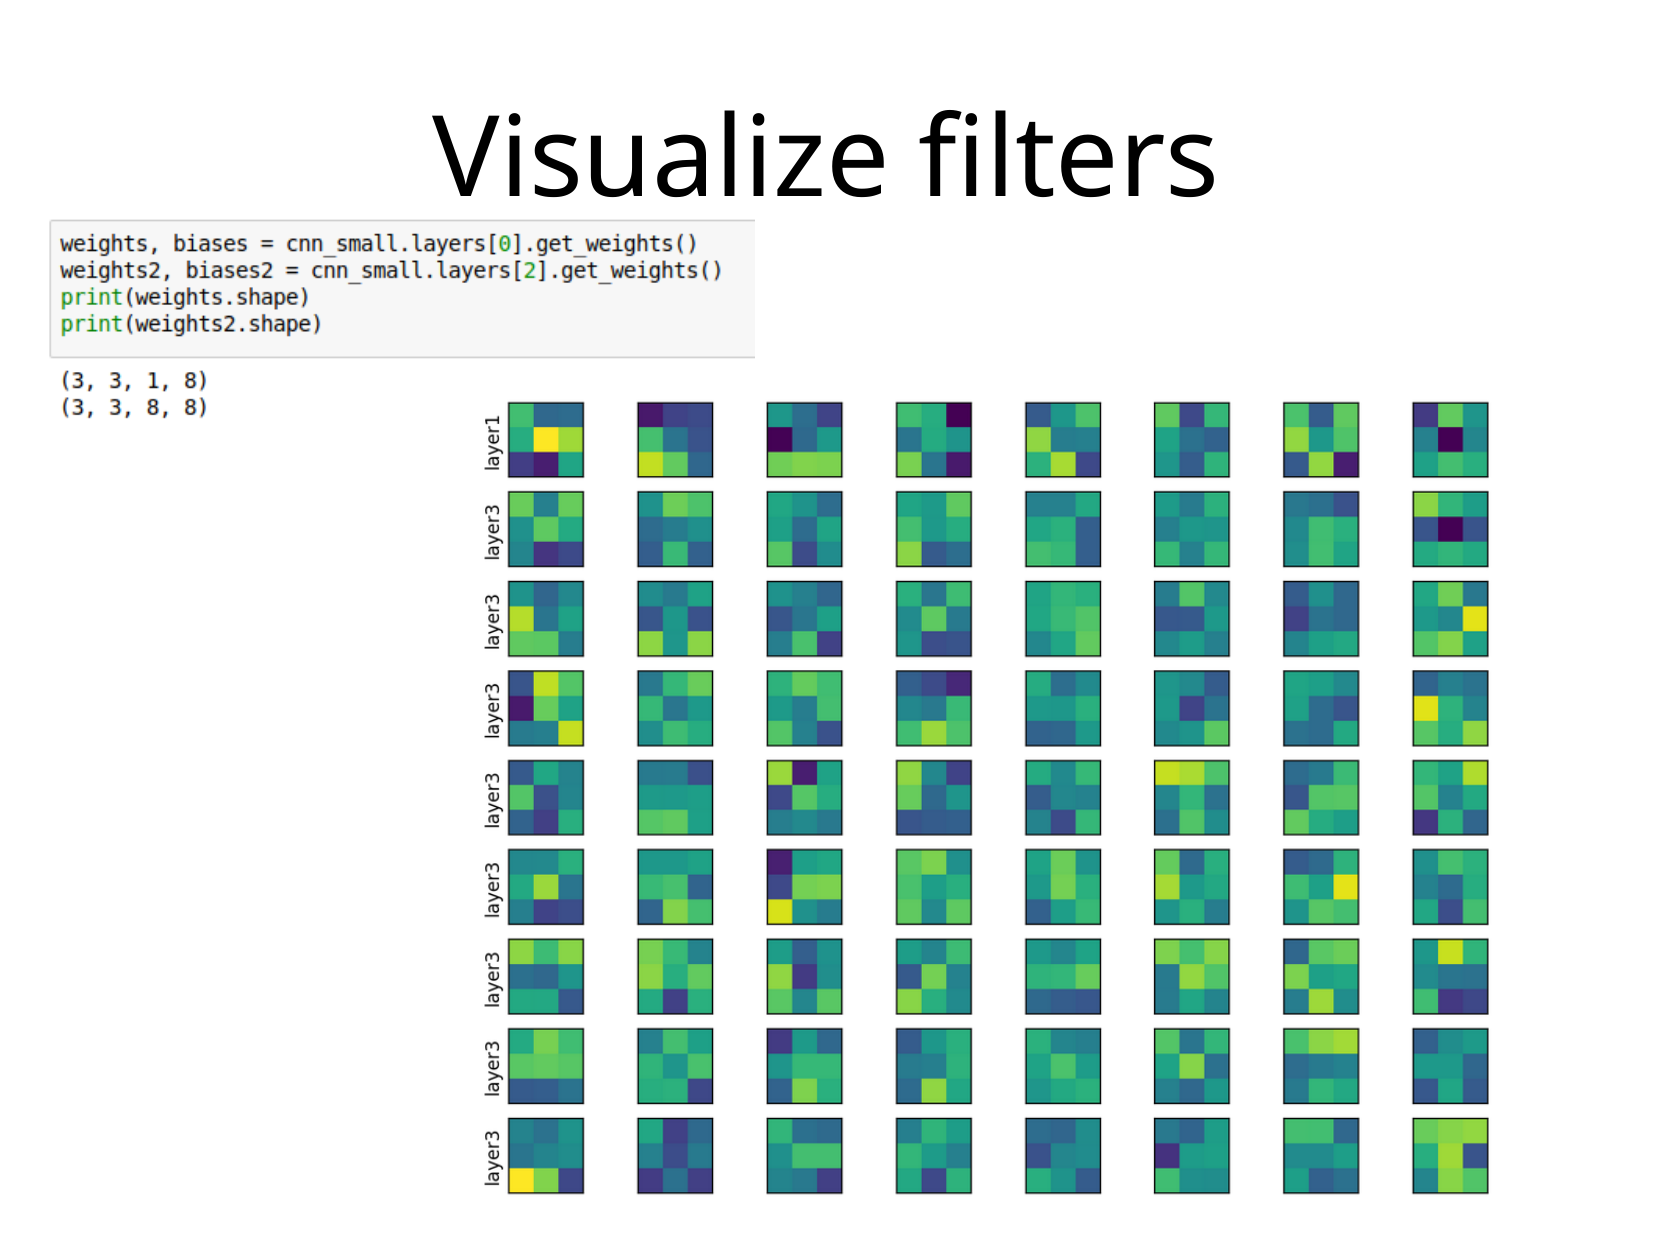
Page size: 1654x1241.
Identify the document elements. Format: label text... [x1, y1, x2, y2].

title Visualize filters [82, 49, 1571, 257]
picture [45, 209, 1507, 1206]
